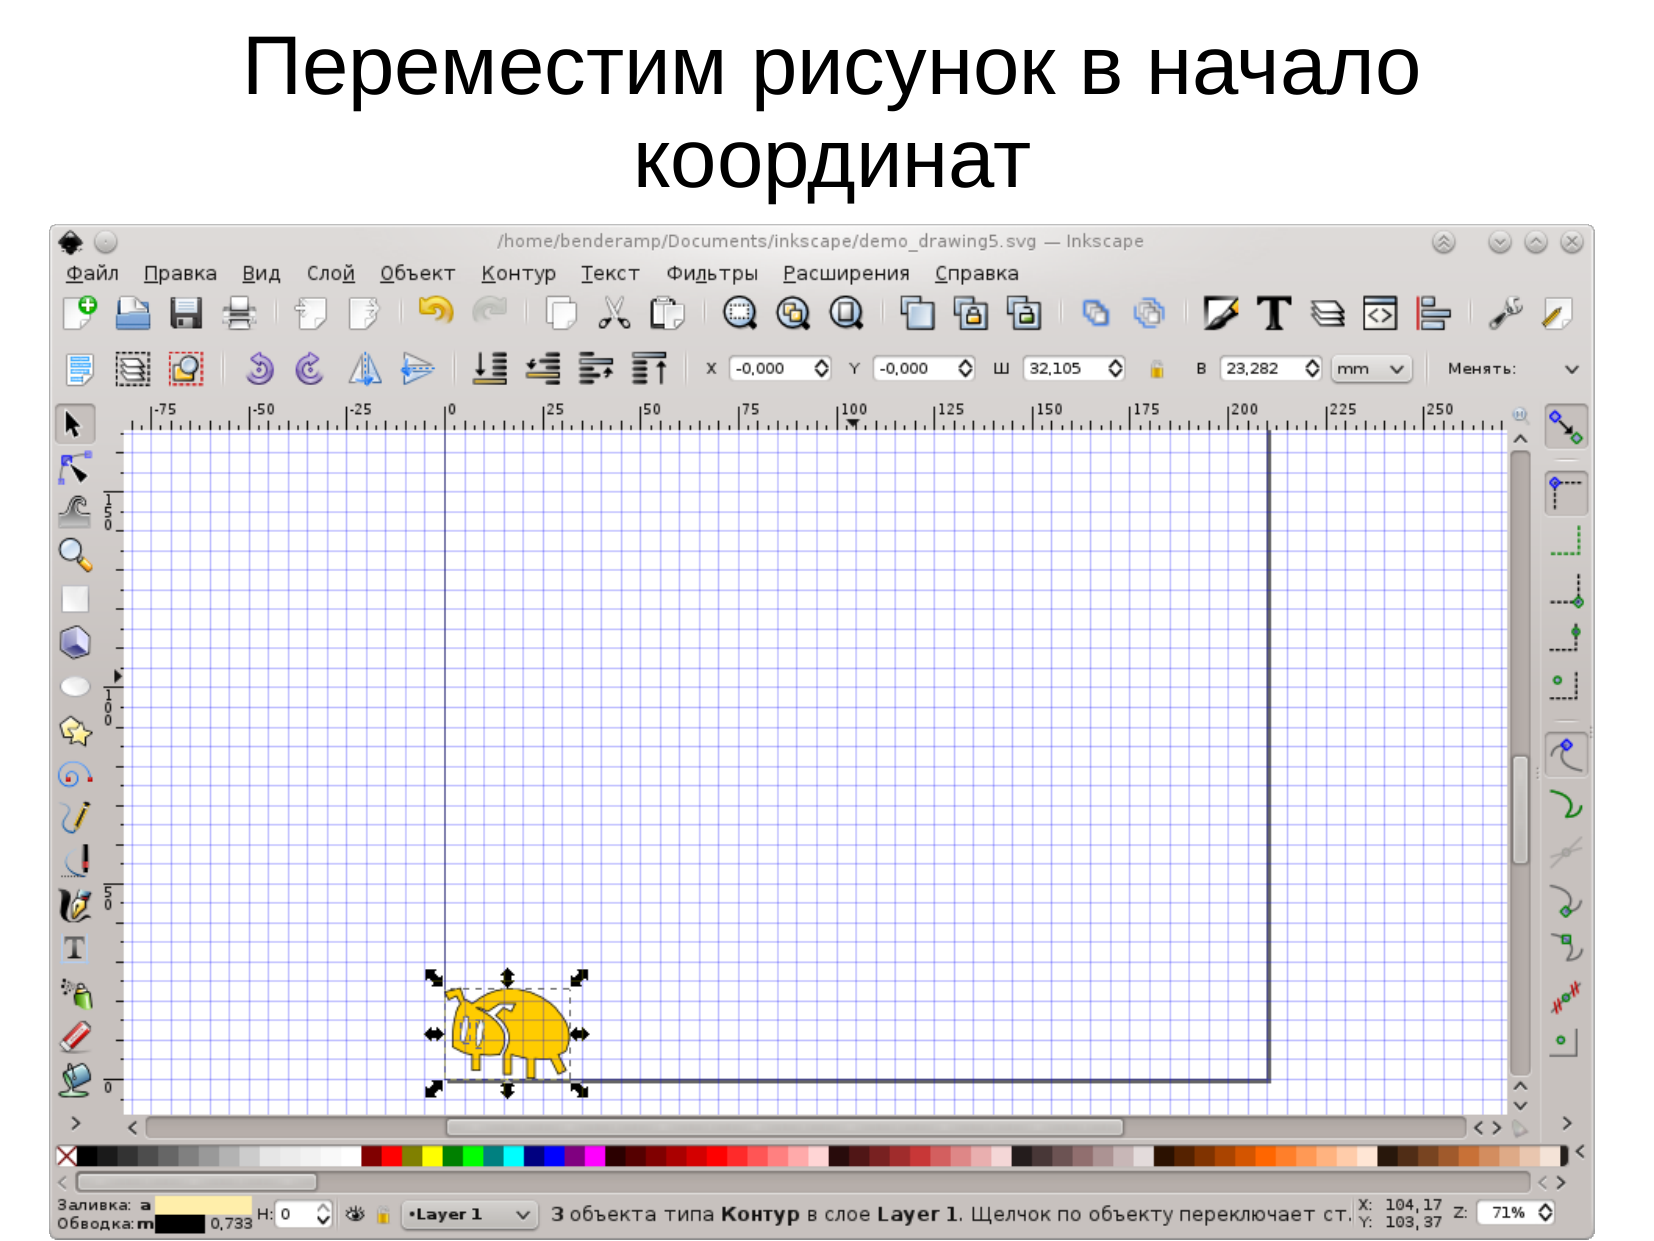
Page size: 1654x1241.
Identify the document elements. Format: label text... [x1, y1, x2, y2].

picture [49, 224, 1595, 1240]
title Переместим рисунок в начало координат [35, 19, 1630, 206]
